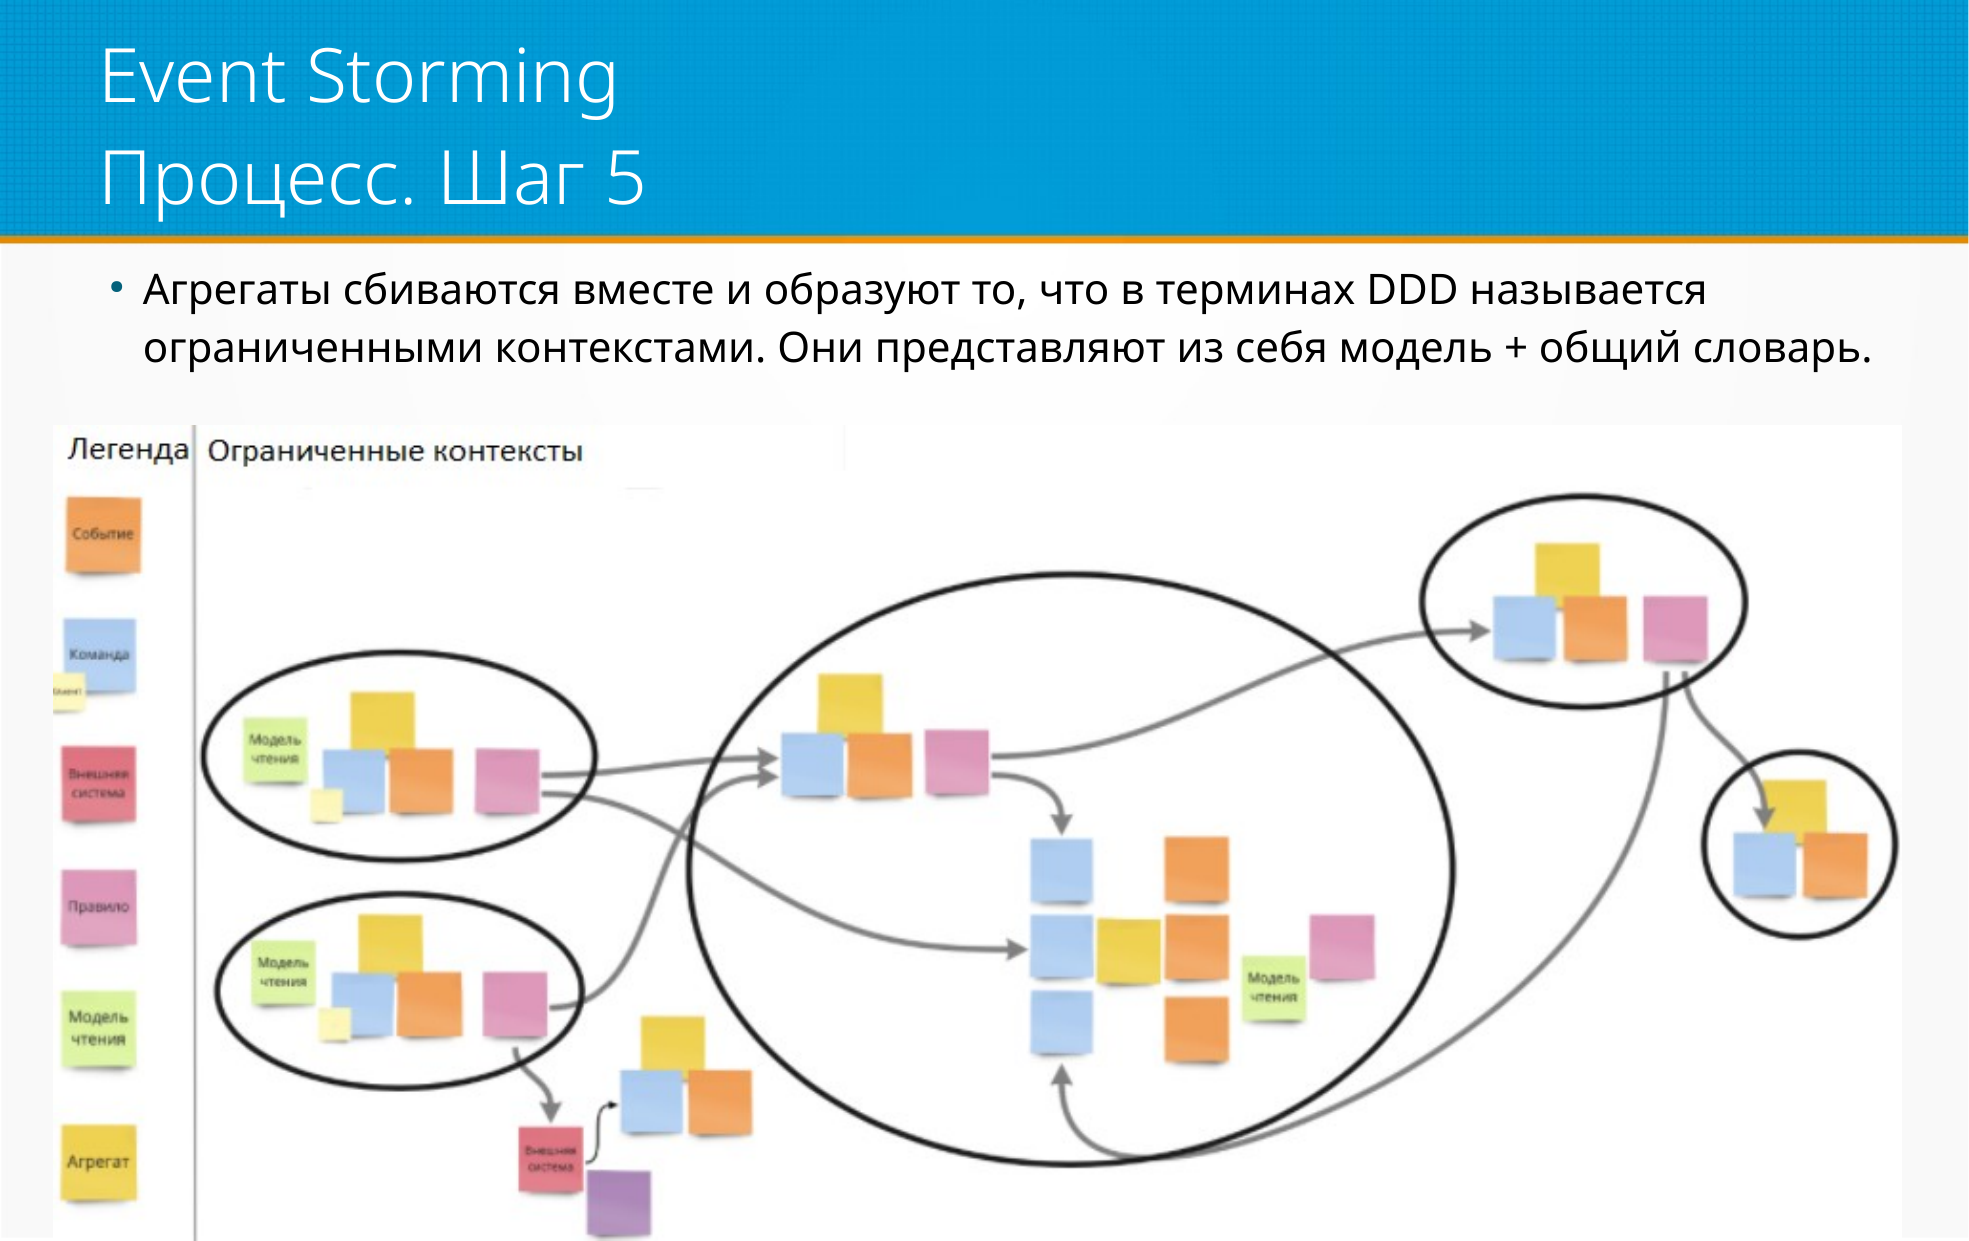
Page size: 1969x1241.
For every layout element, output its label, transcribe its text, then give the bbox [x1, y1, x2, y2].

list Агрегаты сбиваются вместе и образуют то, что в терминах DDD называется ограниченными контекстами. Они представляют из себя модель + общий словарь. [98, 259, 1926, 426]
title Event Storming Процесс. Шаг 5 [98, 19, 1870, 227]
picture [0, 233, 1969, 1241]
